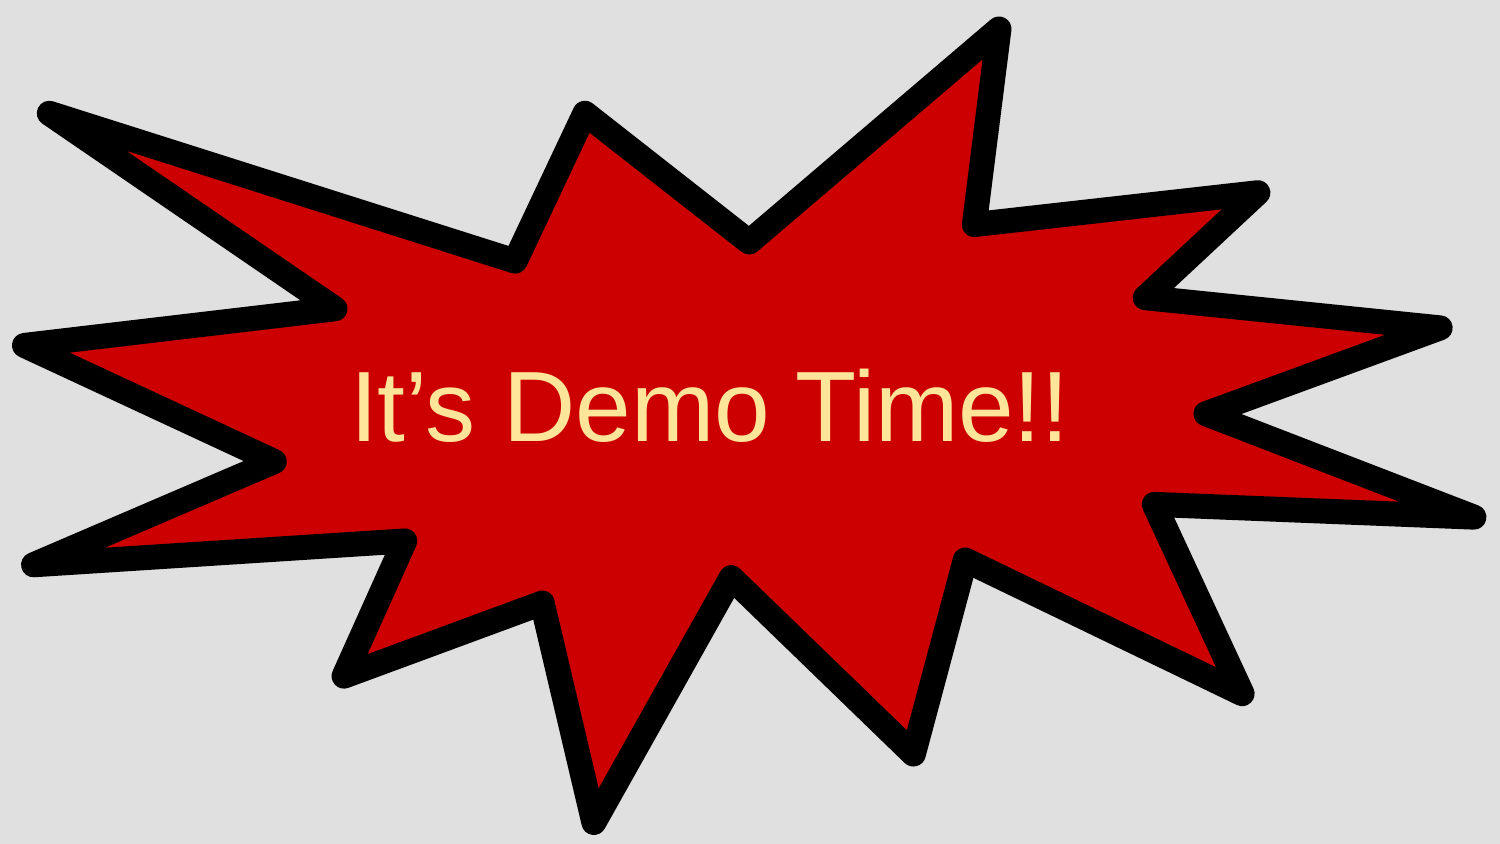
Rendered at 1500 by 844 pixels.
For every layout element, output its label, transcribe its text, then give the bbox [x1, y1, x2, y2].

text_box It’s Demo Time!! [24, 28, 1474, 823]
